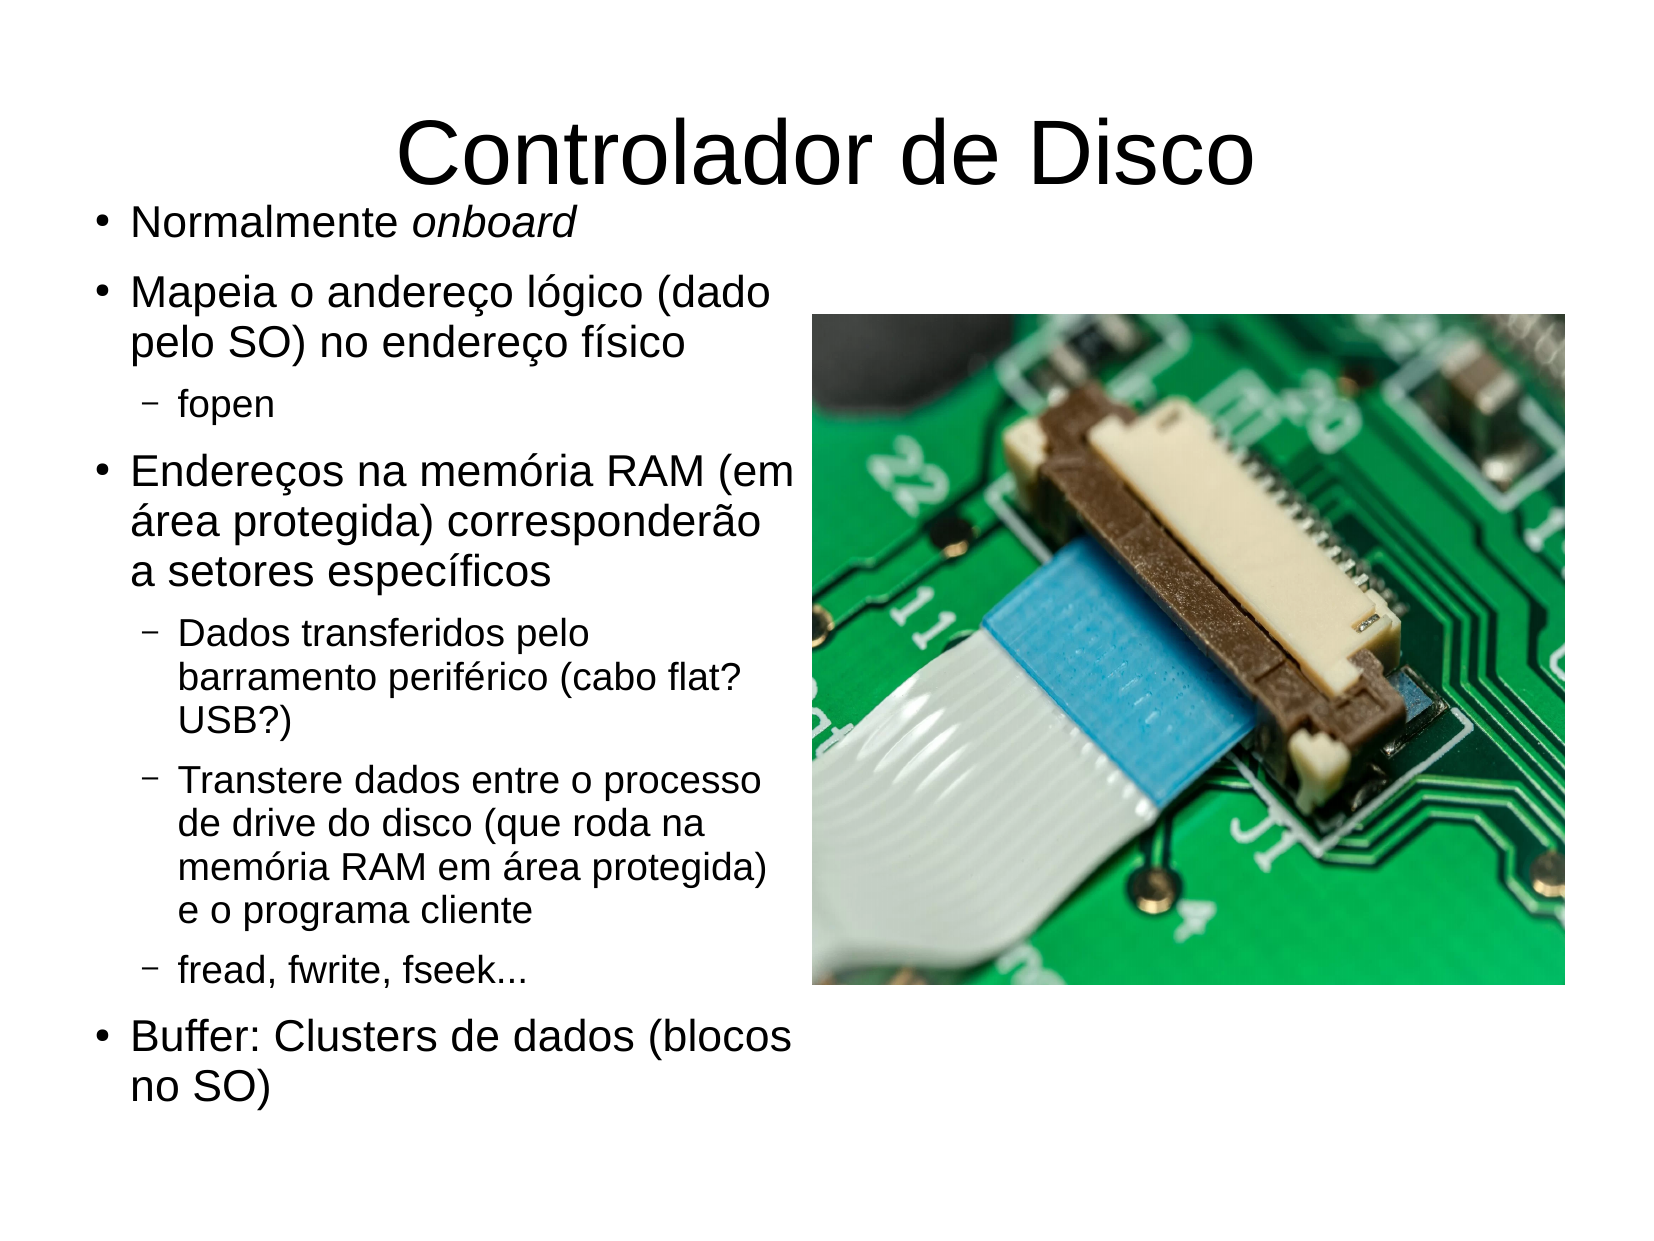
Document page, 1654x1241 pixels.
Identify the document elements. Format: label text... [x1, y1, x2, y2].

title Controlador de Disco [82, 49, 1571, 257]
picture [812, 314, 1565, 985]
list Normalmente onboard Mapeia o andereço lógico (dado pelo SO) no endereço físico fopen Endereços na memória RAM (em área protegida) corresponderão a setores específicos Dados transferidos pelo barramento periférico (cabo flat? USB?) Transtere dados entre o processo de drive do disco (que roda na memória RAM em área protegida) e o programa cliente fread, fwrite, fseek... Buffer: Clusters de dados (blocos no SO) [82, 196, 798, 1142]
